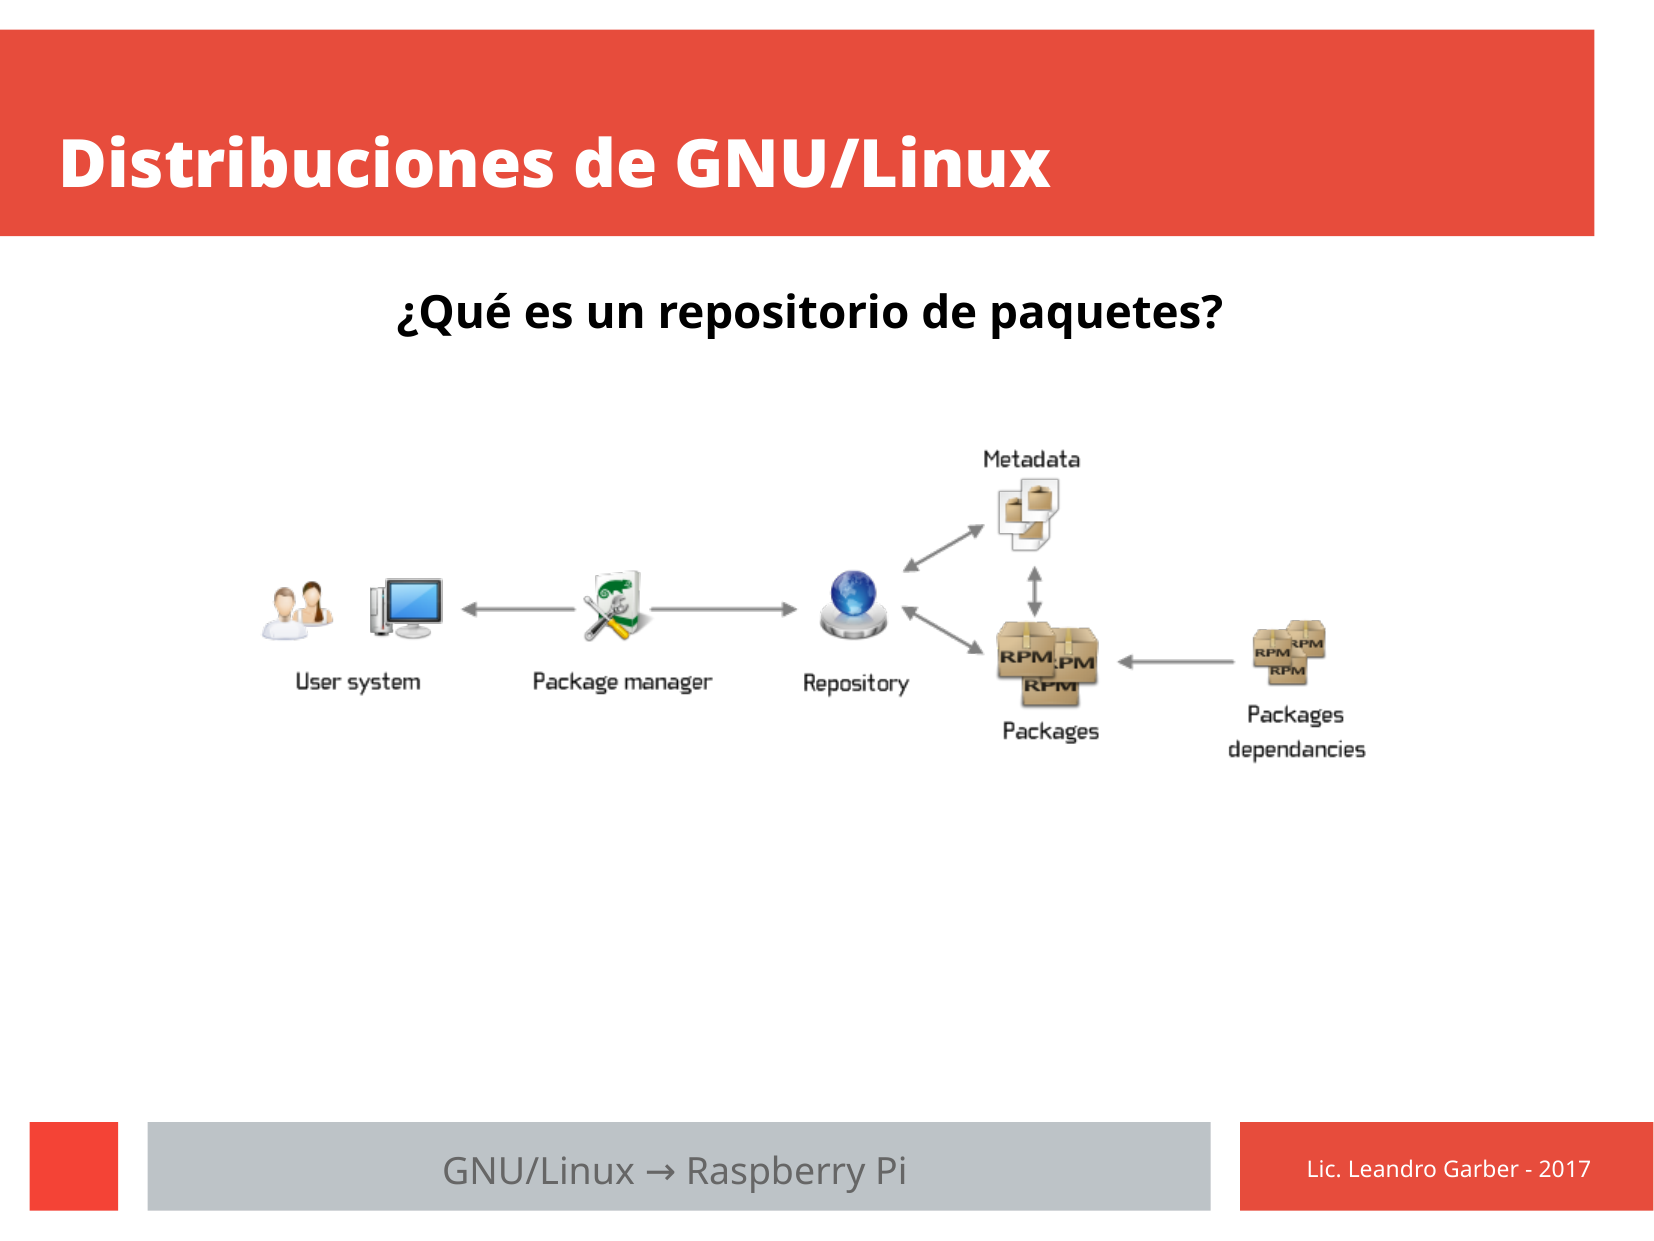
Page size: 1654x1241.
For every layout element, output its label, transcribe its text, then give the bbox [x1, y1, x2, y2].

picture [195, 409, 1396, 811]
text_box Lic. Leandro Garber - 2017 [1245, 1145, 1654, 1194]
title Distribuciones de GNU/Linux [59, 59, 1595, 207]
text_box ¿Qué es un repositorio de paquetes? [30, 272, 1591, 346]
text_box GNU/Linux → Raspberry Pi [150, 1125, 1201, 1215]
